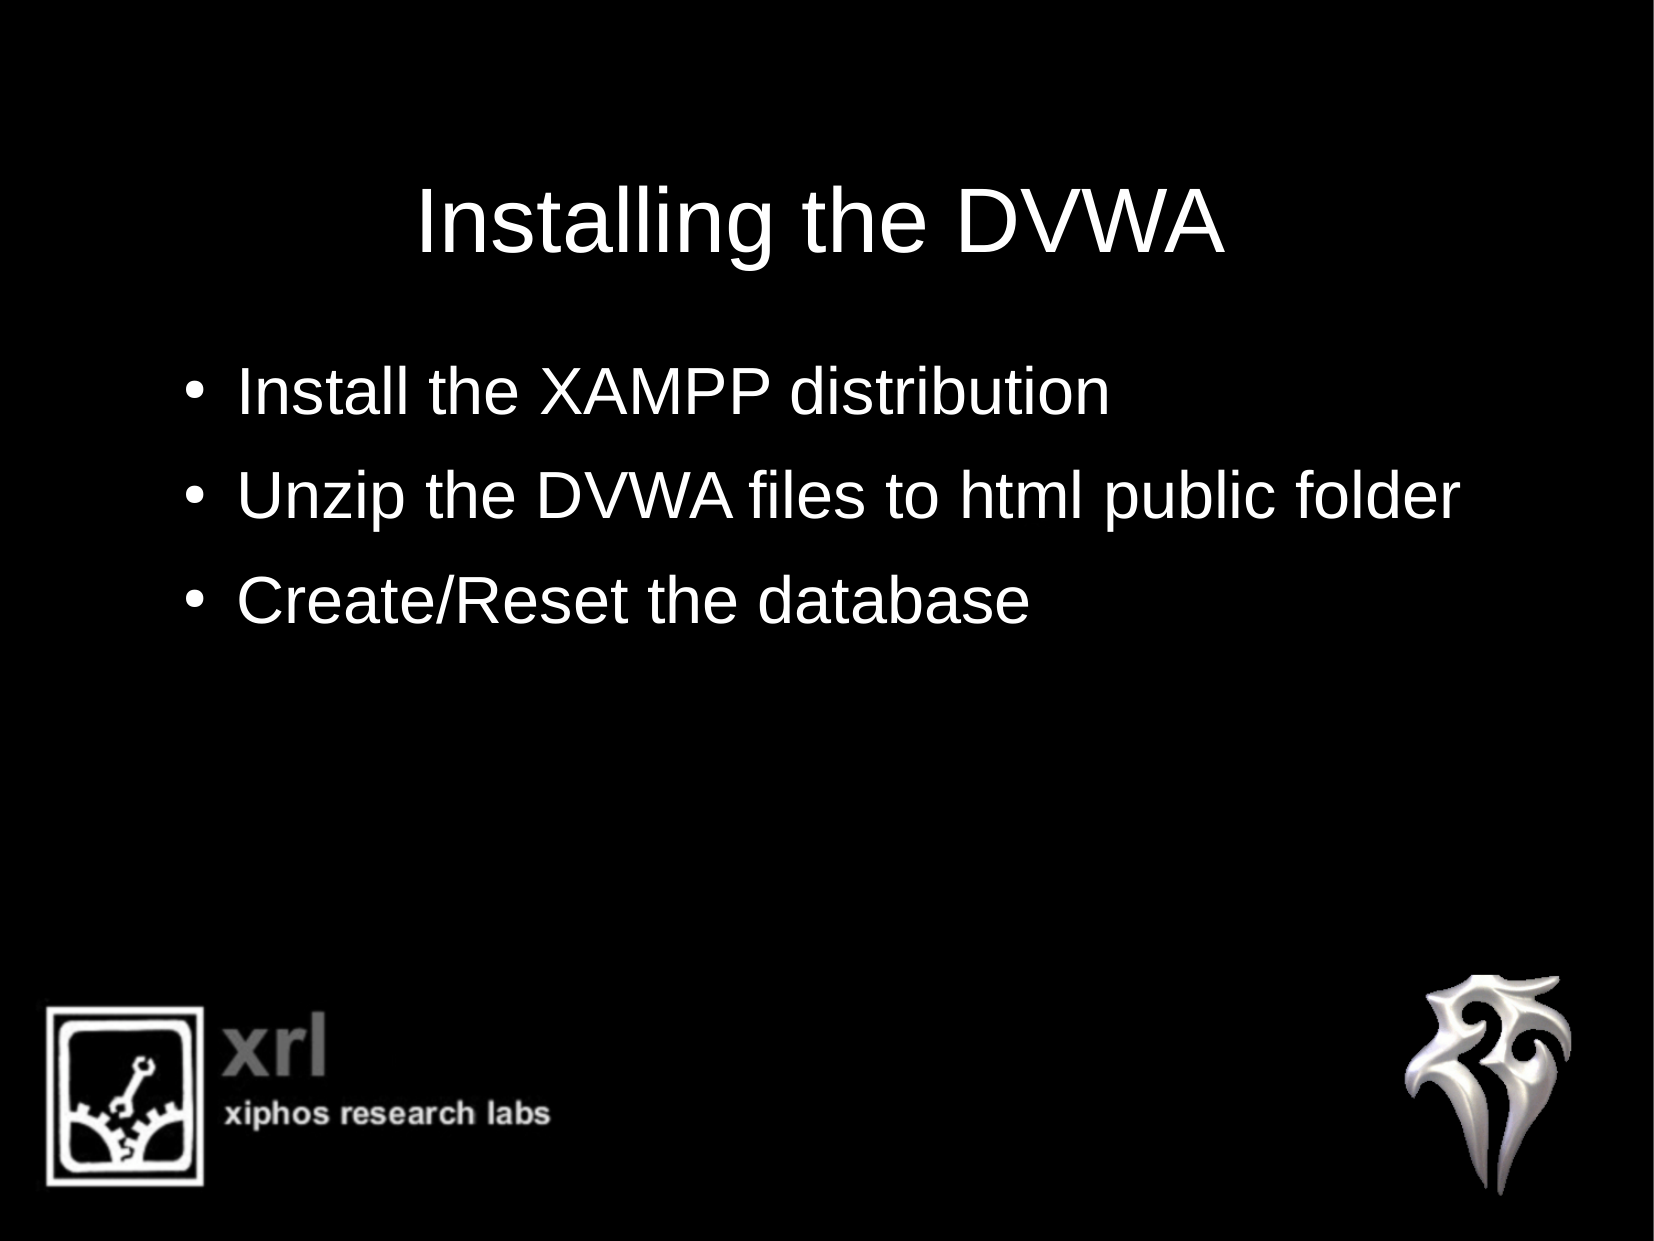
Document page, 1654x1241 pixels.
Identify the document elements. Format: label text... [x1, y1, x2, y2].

title Installing the DVWA [135, 117, 1506, 325]
list Install the XAMPP distribution Unzip the DVWA files to html public folder Create/Reset the database [147, 354, 1506, 1173]
picture [0, 0, 1654, 1241]
